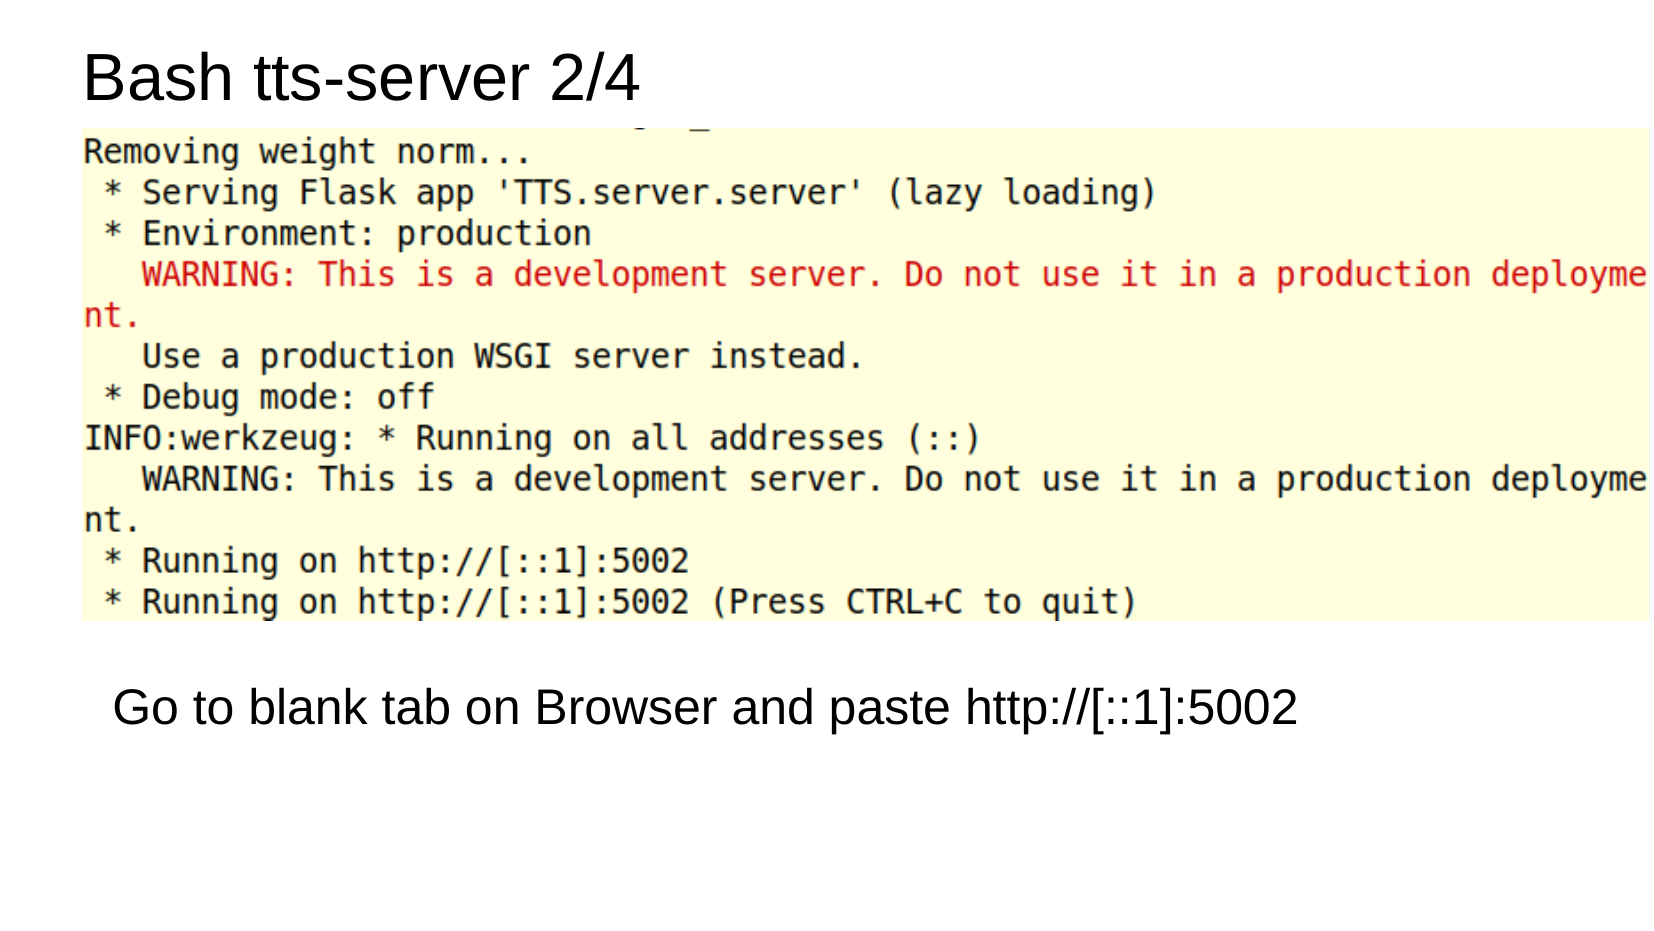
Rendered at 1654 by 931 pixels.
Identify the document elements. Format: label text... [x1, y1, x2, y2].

picture [82, 128, 1653, 621]
subtitle Go to blank tab on Browser and paste http://[::1]:5002 [76, 679, 1565, 735]
title Bash tts-server 2/4 [82, 37, 1571, 119]
